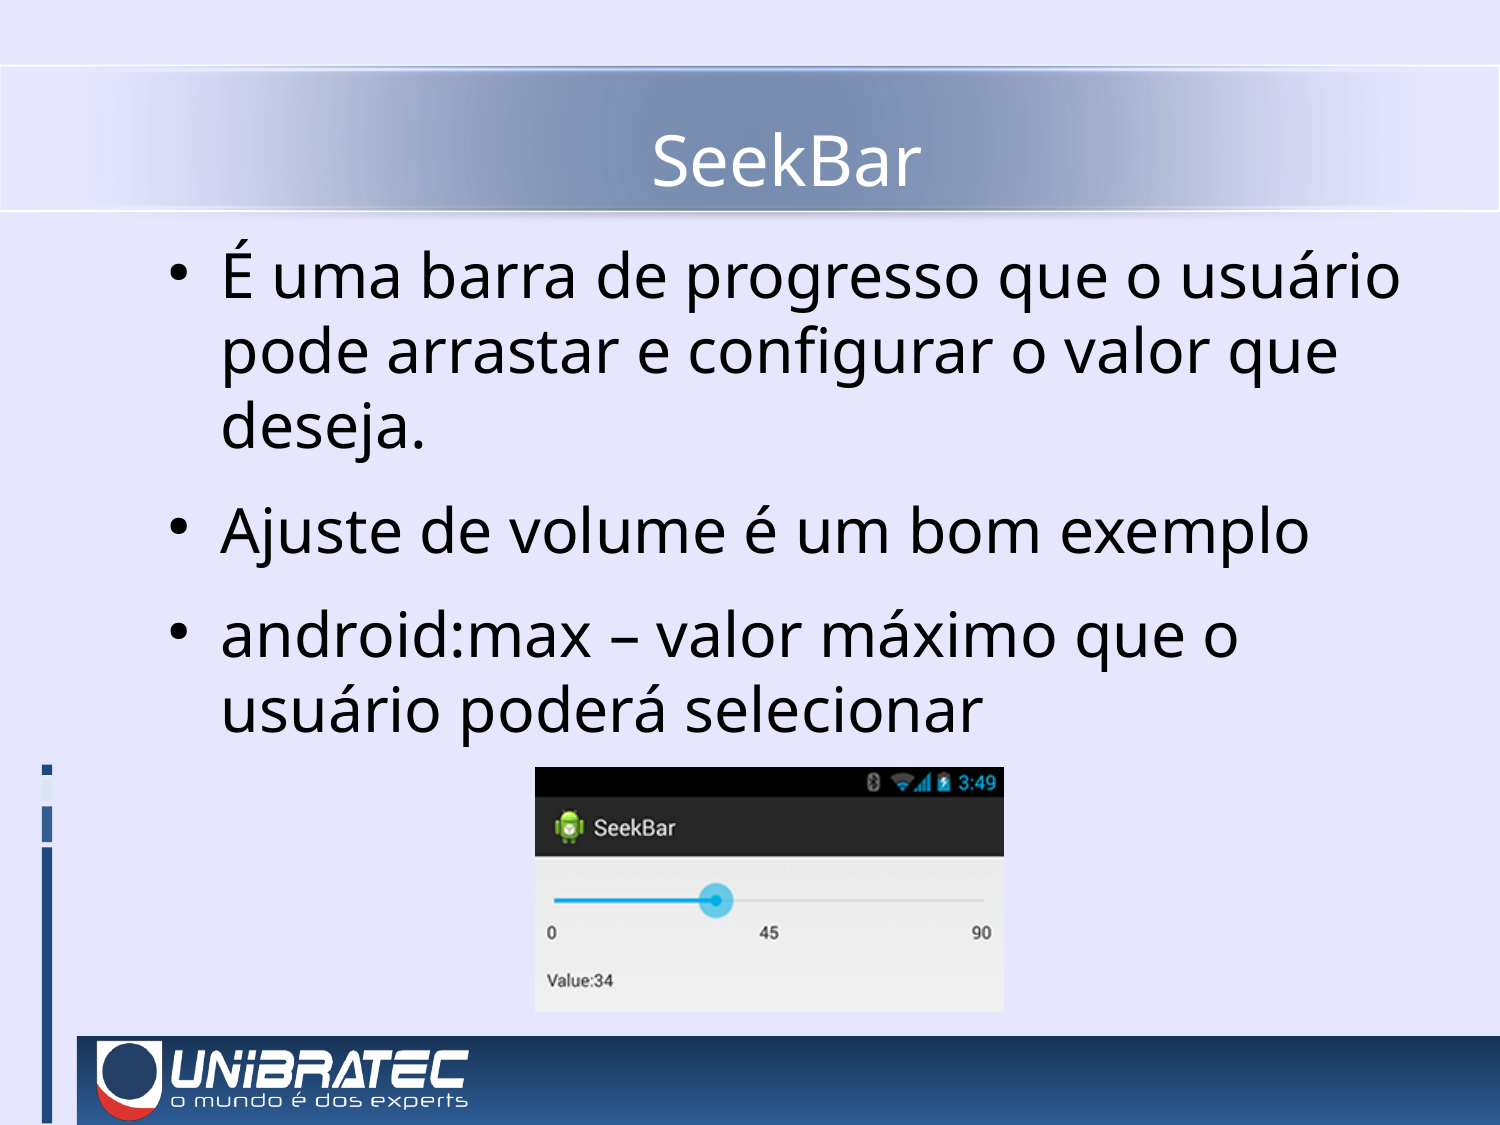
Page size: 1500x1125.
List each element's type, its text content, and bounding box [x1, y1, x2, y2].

picture [535, 767, 1004, 1012]
picture [0, 58, 1500, 227]
title SeekBar [150, 84, 1424, 233]
list É uma barra de progresso que o usuário pode arrastar e configurar o valor que deseja. Ajuste de volume é um bom exemplo android:max – valor máximo que o usuário poderá selecionar [150, 236, 1441, 1028]
picture [96, 1040, 469, 1121]
